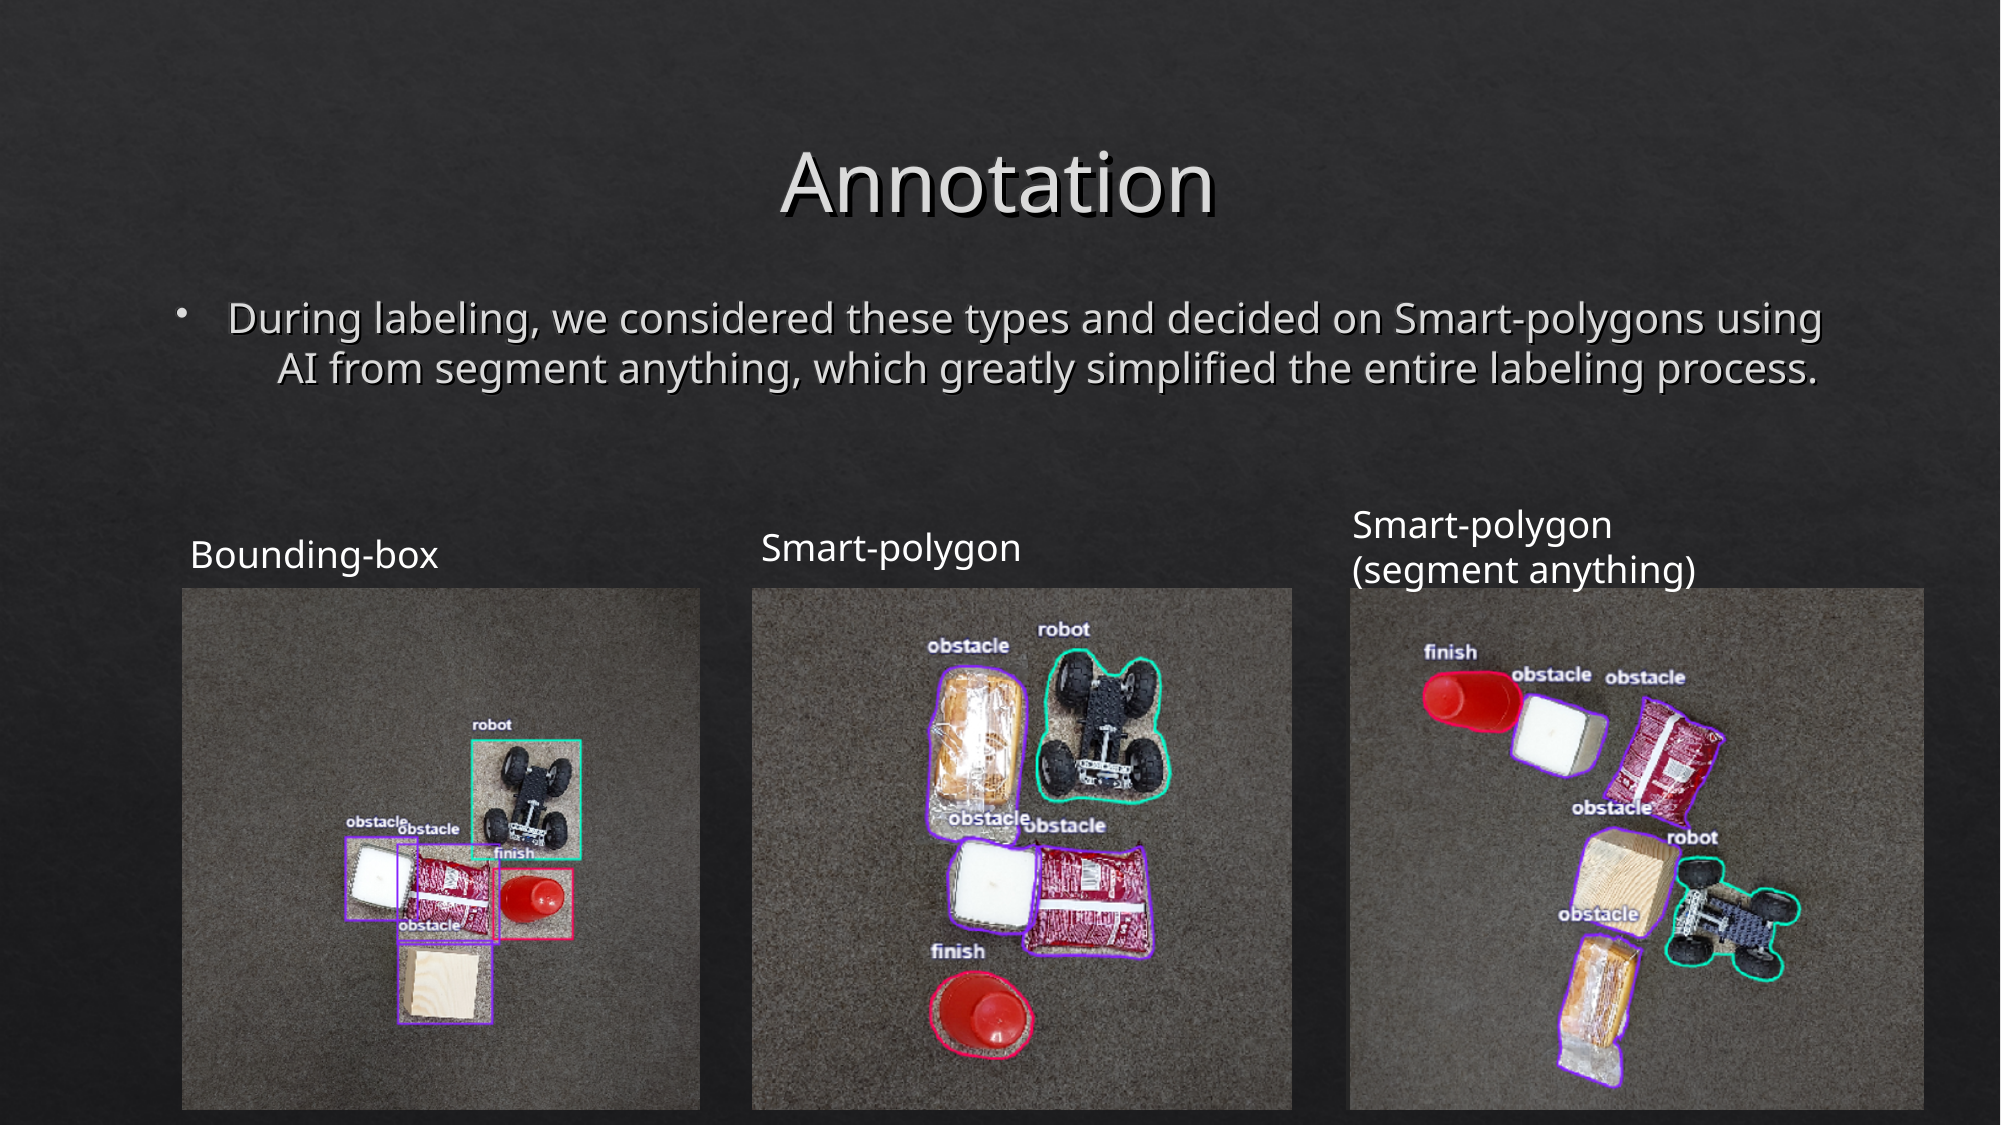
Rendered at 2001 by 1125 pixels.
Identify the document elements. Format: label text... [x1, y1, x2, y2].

picture [182, 588, 700, 1110]
text_box Bounding-box [174, 523, 612, 585]
list During labeling, we considered these types and decided on Smart-polygons using AI from segment anything, which greatly simplified the entire labeling process. [149, 284, 1849, 950]
text_box Smart-polygon (segment anything) [1337, 493, 1775, 600]
picture [752, 588, 1292, 1110]
picture [1346, 588, 1924, 1110]
title Annotation [149, 99, 1849, 260]
text_box Smart-polygon [746, 516, 1183, 577]
